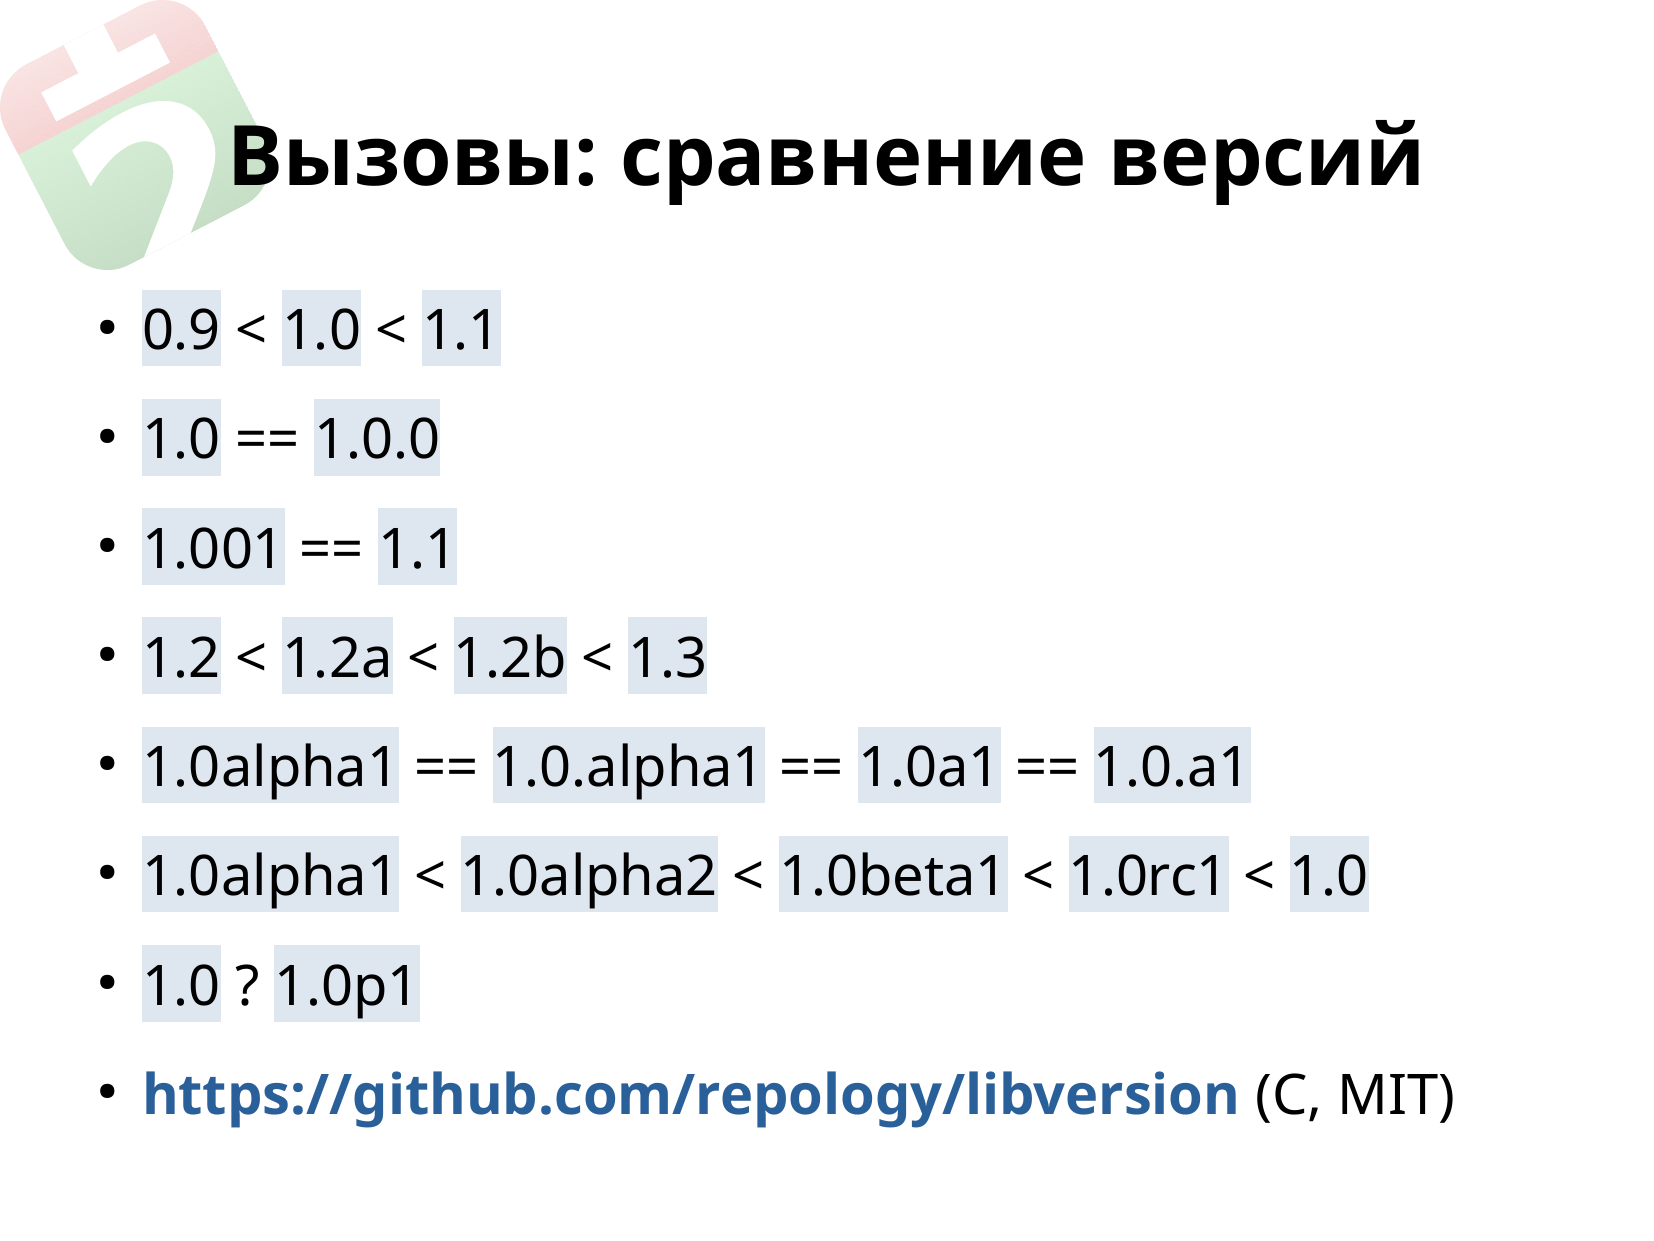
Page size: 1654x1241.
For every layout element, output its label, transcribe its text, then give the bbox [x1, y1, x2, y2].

list 0.9 < 1.0 < 1.1 1.0 == 1.0.0 1.001 == 1.1 1.2 < 1.2a < 1.2b < 1.3 1.0alpha1 == 1.0.alpha1 == 1.0a1 == 1.0.a1 1.0alpha1 < 1.0alpha2 < 1.0beta1 < 1.0rc1 < 1.0 1.0 ? 1.0p1 https://github.com/repology/libversion (C, MIT) [82, 290, 1571, 1133]
title Вызовы: сравнение версий [82, 49, 1571, 257]
